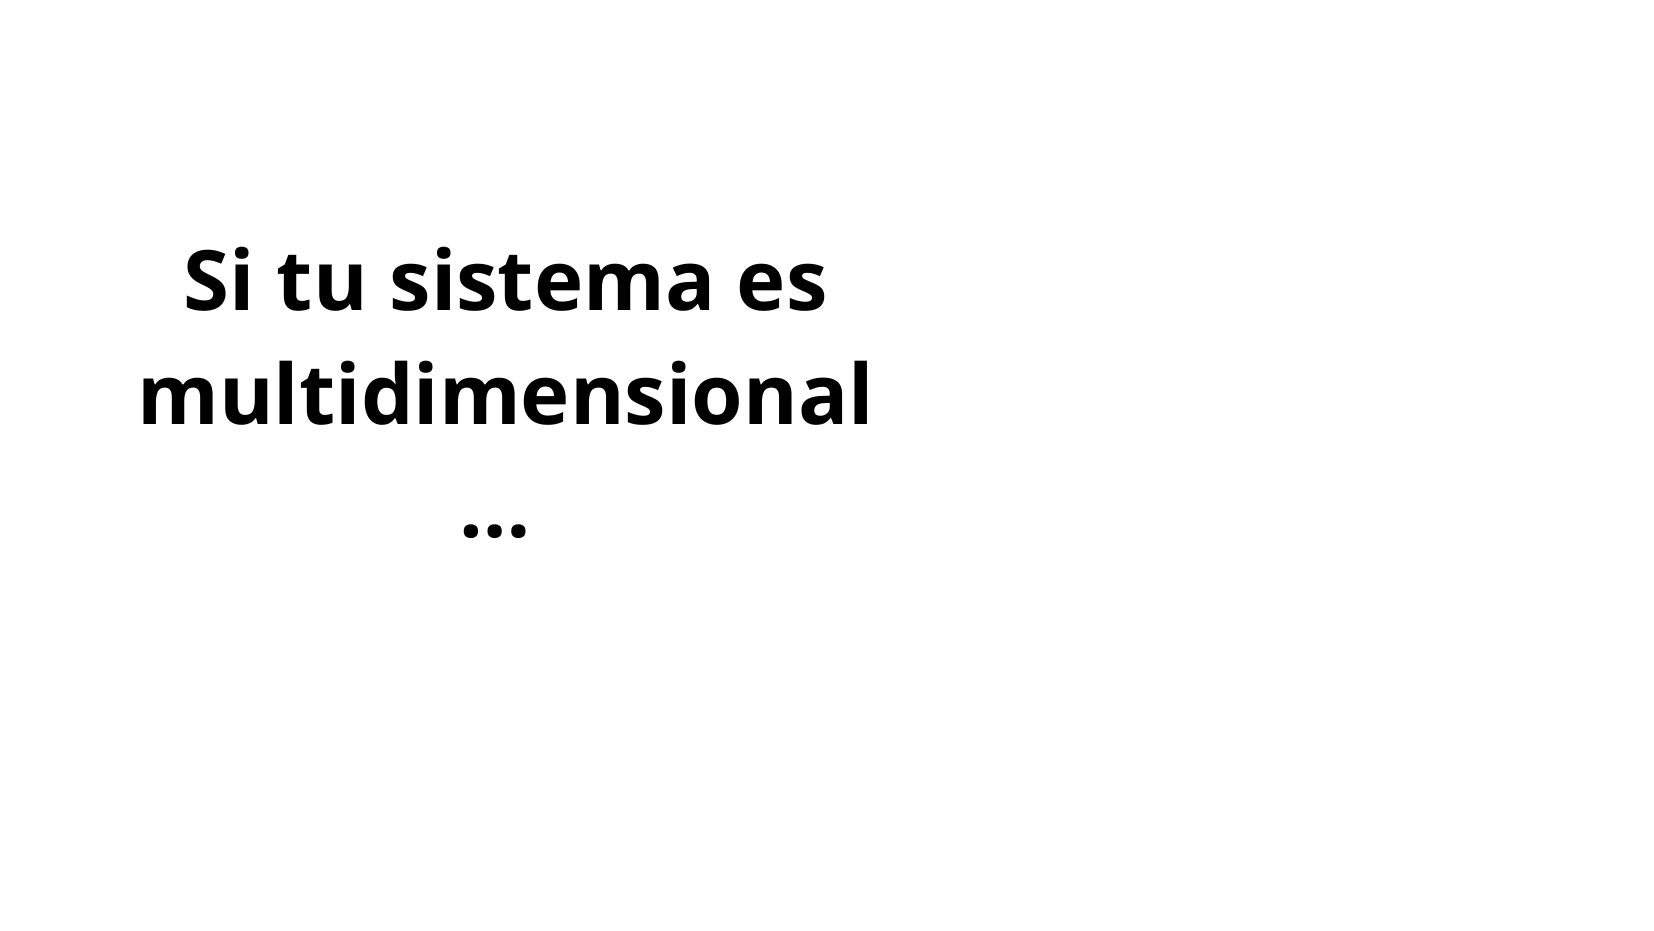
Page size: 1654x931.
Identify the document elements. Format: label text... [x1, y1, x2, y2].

text_box Si tu sistema es multidimensional… [92, 214, 920, 724]
